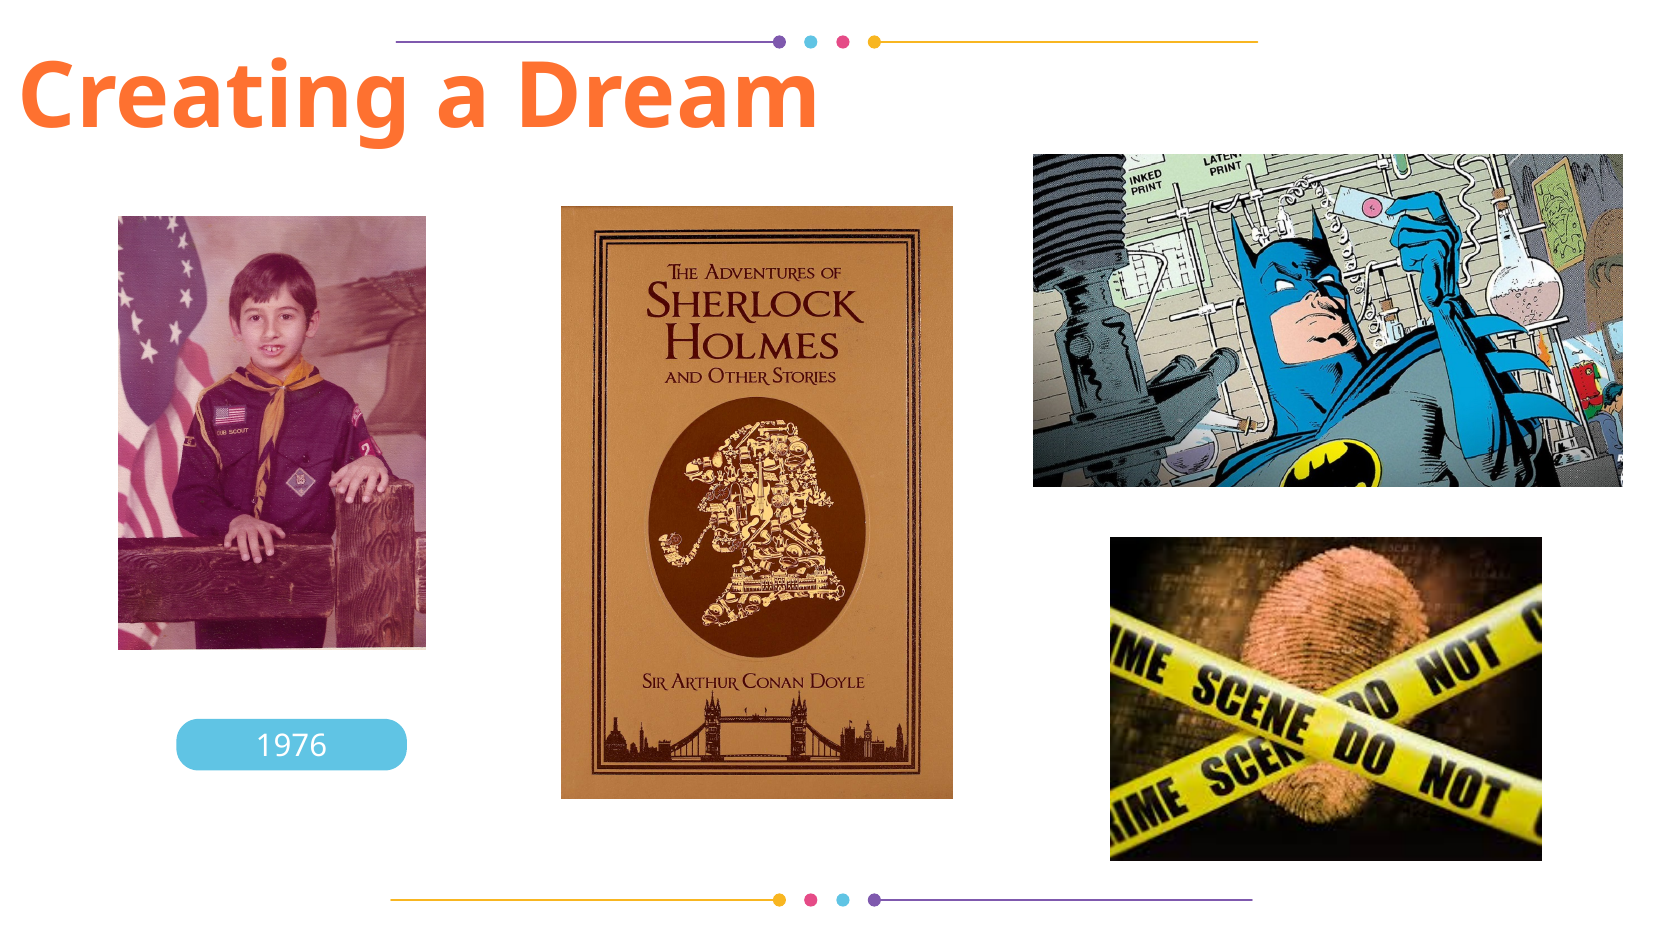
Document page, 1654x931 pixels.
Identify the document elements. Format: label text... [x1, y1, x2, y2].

title Creating a Dream [17, 7, 1022, 178]
text_box 1976 [176, 718, 407, 771]
picture [1110, 537, 1542, 861]
picture [561, 206, 953, 799]
title CANDY [129, 187, 686, 378]
picture [1033, 154, 1623, 487]
picture [118, 216, 426, 650]
